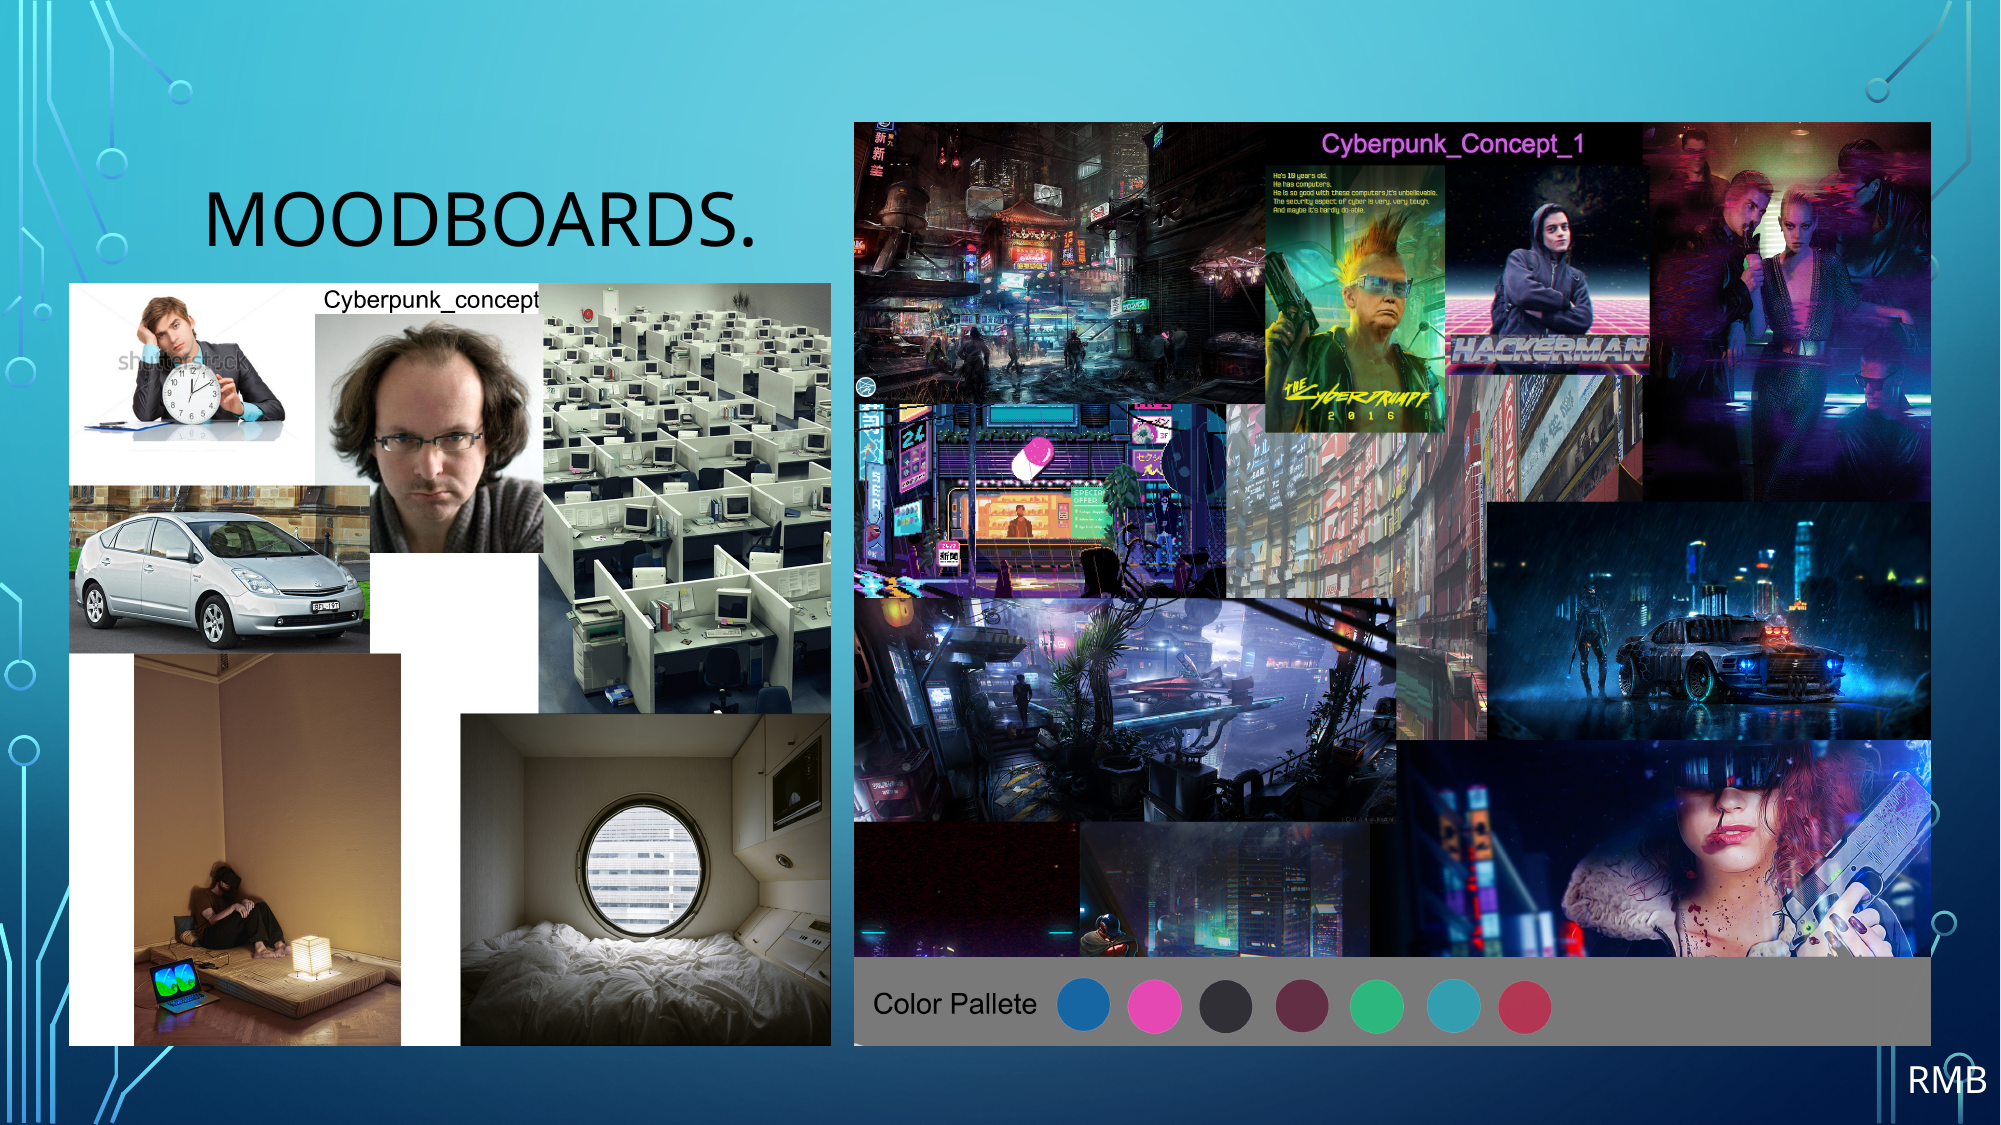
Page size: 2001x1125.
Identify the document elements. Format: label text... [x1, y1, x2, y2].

title Moodboards. [187, 101, 1813, 344]
text_box RMB [1891, 1048, 2000, 1110]
picture [69, 284, 831, 1046]
picture [854, 122, 1931, 1047]
